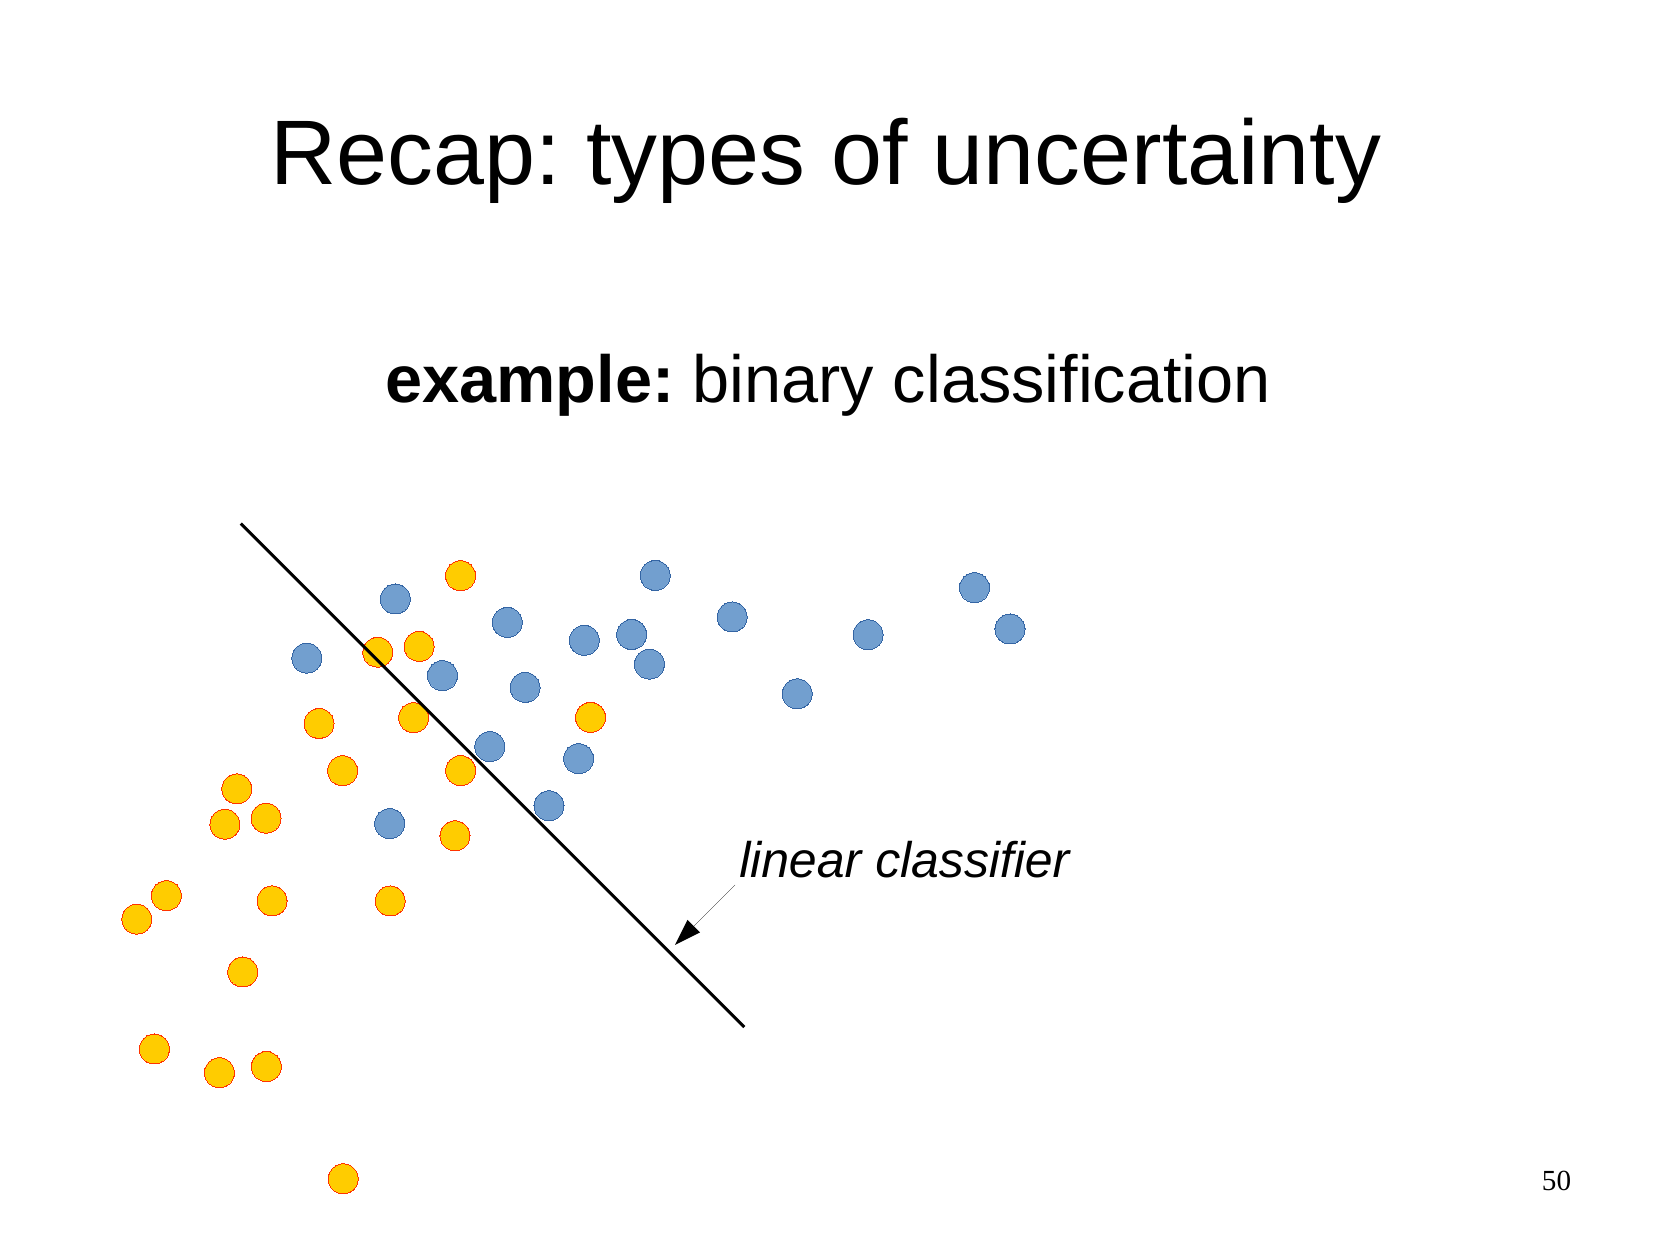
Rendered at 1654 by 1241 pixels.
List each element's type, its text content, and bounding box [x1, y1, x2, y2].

text_box [492, 607, 523, 638]
text_box [616, 619, 647, 650]
text_box [640, 560, 671, 591]
text_box [304, 708, 335, 739]
text_box [533, 790, 565, 821]
text_box [445, 560, 476, 591]
text_box [121, 904, 152, 935]
text_box [445, 755, 476, 786]
text_box [151, 880, 182, 911]
text_box [575, 702, 606, 733]
text_box [994, 613, 1026, 644]
text_box [959, 572, 990, 603]
text_box linear classifier [726, 823, 1083, 898]
text_box [569, 625, 600, 656]
text_box [474, 731, 505, 762]
text_box [251, 1051, 282, 1082]
text_box [227, 956, 258, 987]
text_box [717, 601, 748, 632]
text_box [327, 755, 358, 786]
text_box [439, 820, 471, 851]
text_box [853, 619, 884, 650]
title Recap: types of uncertainty [82, 49, 1571, 257]
text_box [257, 885, 288, 916]
text_box [510, 672, 541, 703]
text_box [398, 702, 429, 733]
text_box [209, 809, 240, 840]
text_box [362, 649, 381, 668]
text_box [204, 1057, 235, 1088]
text_box [374, 808, 405, 839]
text_box [328, 1163, 359, 1194]
text_box example: binary classification [280, 266, 1376, 492]
text_box [375, 885, 406, 916]
text_box [291, 643, 322, 674]
text_box [634, 649, 665, 680]
text_box [563, 743, 594, 774]
text_box [365, 637, 393, 665]
text_box [404, 631, 435, 662]
text_box [782, 678, 813, 709]
text_box [427, 660, 458, 691]
text_box [221, 773, 252, 804]
text_box [380, 583, 411, 614]
text_box [139, 1033, 170, 1064]
text_box [251, 803, 282, 834]
